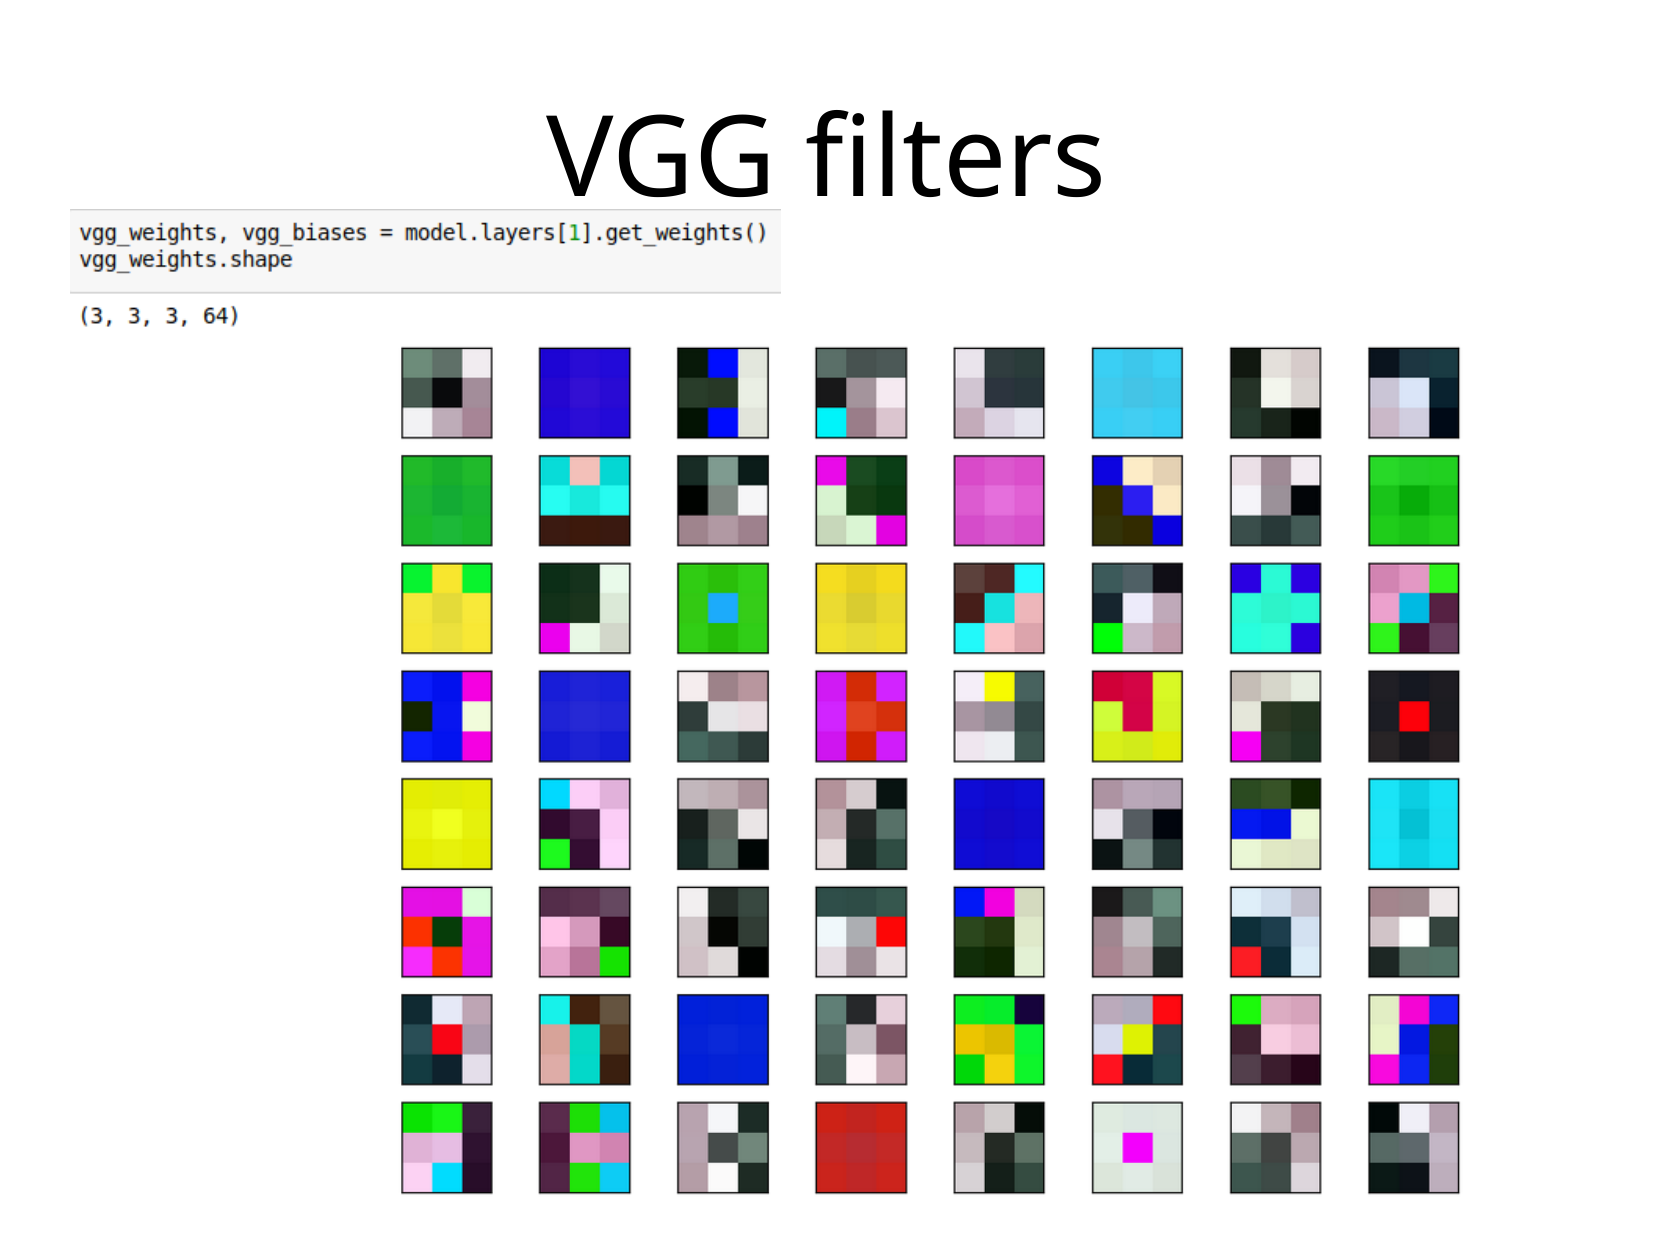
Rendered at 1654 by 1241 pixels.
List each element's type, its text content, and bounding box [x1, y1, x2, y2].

picture [390, 339, 1468, 1201]
title VGG filters [82, 49, 1571, 257]
picture [70, 209, 781, 331]
